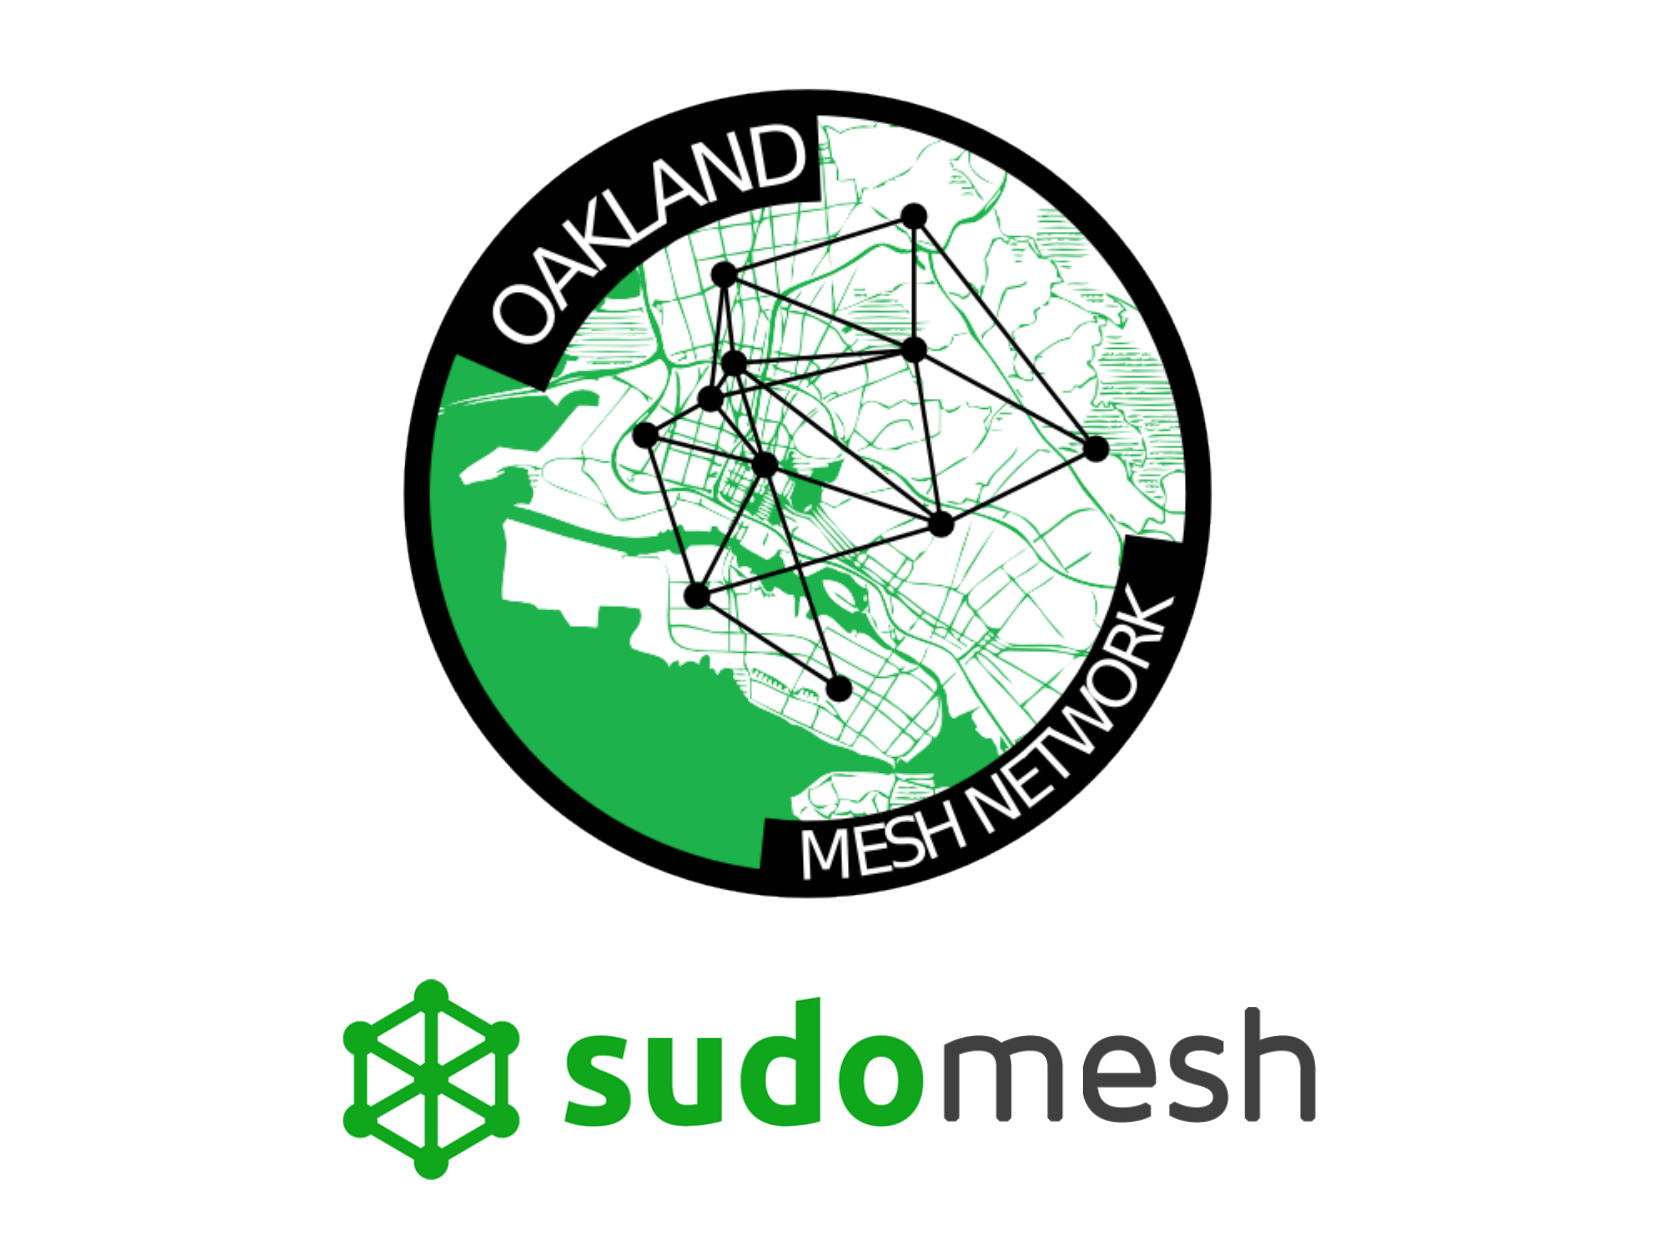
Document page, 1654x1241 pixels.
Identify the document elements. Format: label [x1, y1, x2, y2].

picture [336, 974, 1321, 1186]
picture [390, 74, 1224, 909]
